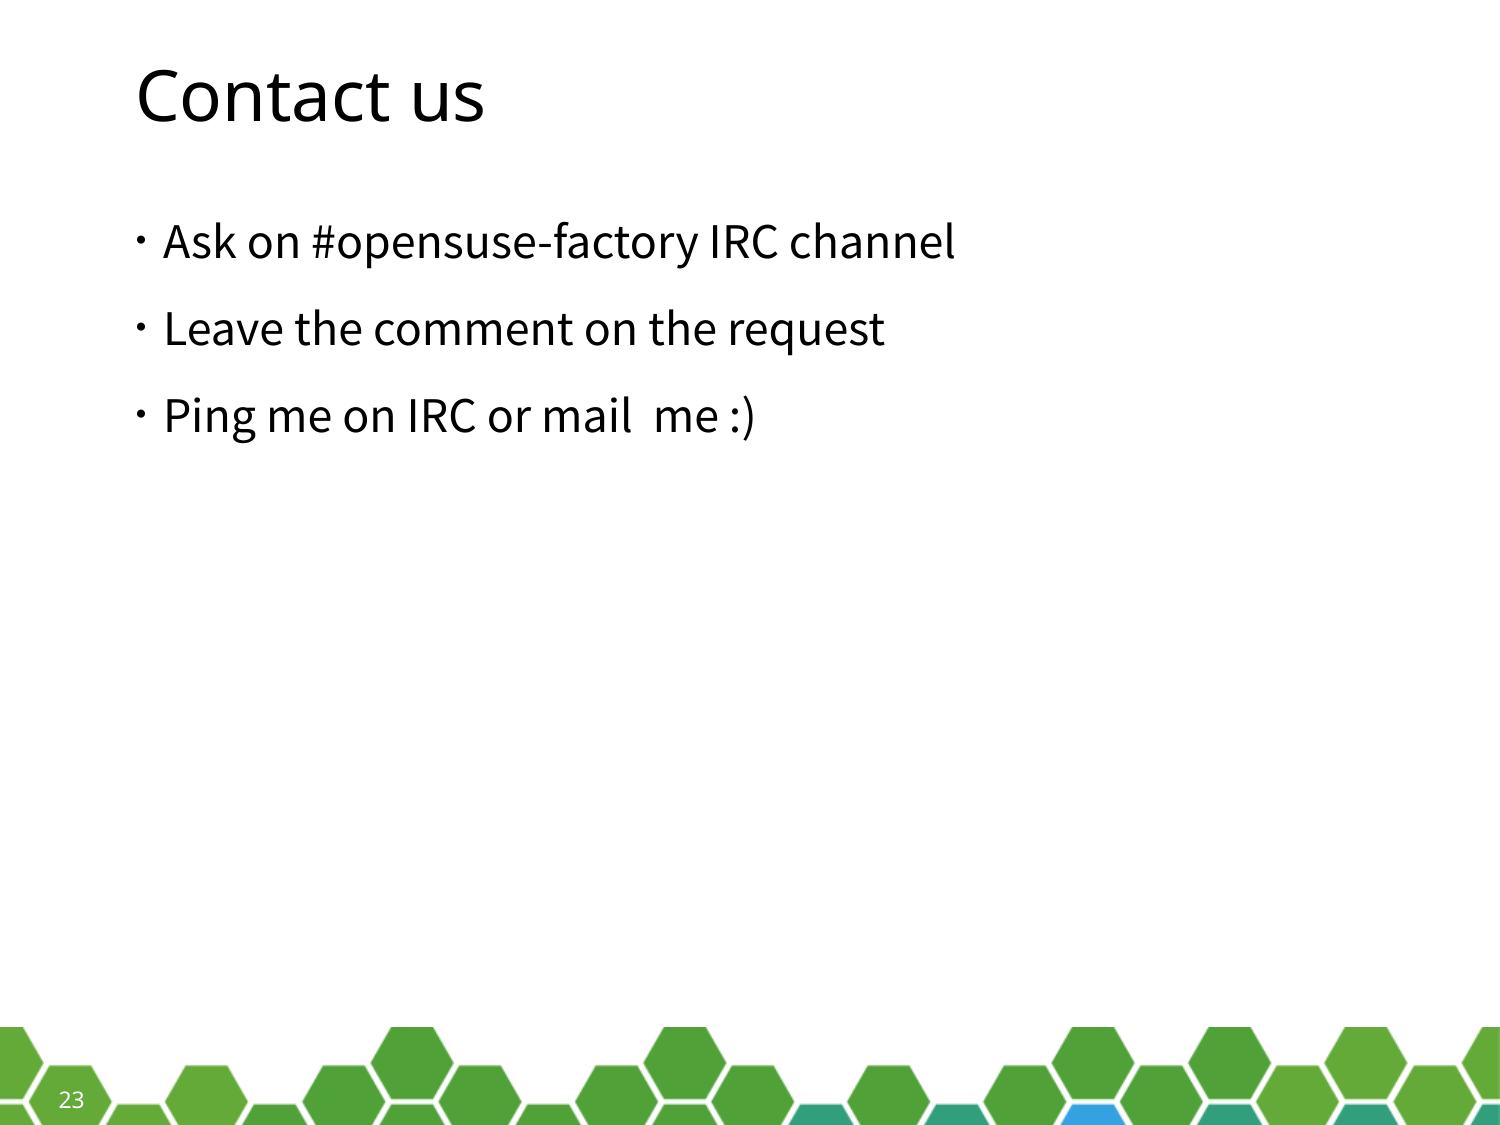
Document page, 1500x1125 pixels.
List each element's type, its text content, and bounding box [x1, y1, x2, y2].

title Contact us [135, 12, 1372, 175]
picture [0, 1027, 1500, 1125]
list Ask on #opensuse-factory IRC channel Leave the comment on the request Ping me on IRC or mail me :) [135, 208, 1372, 862]
